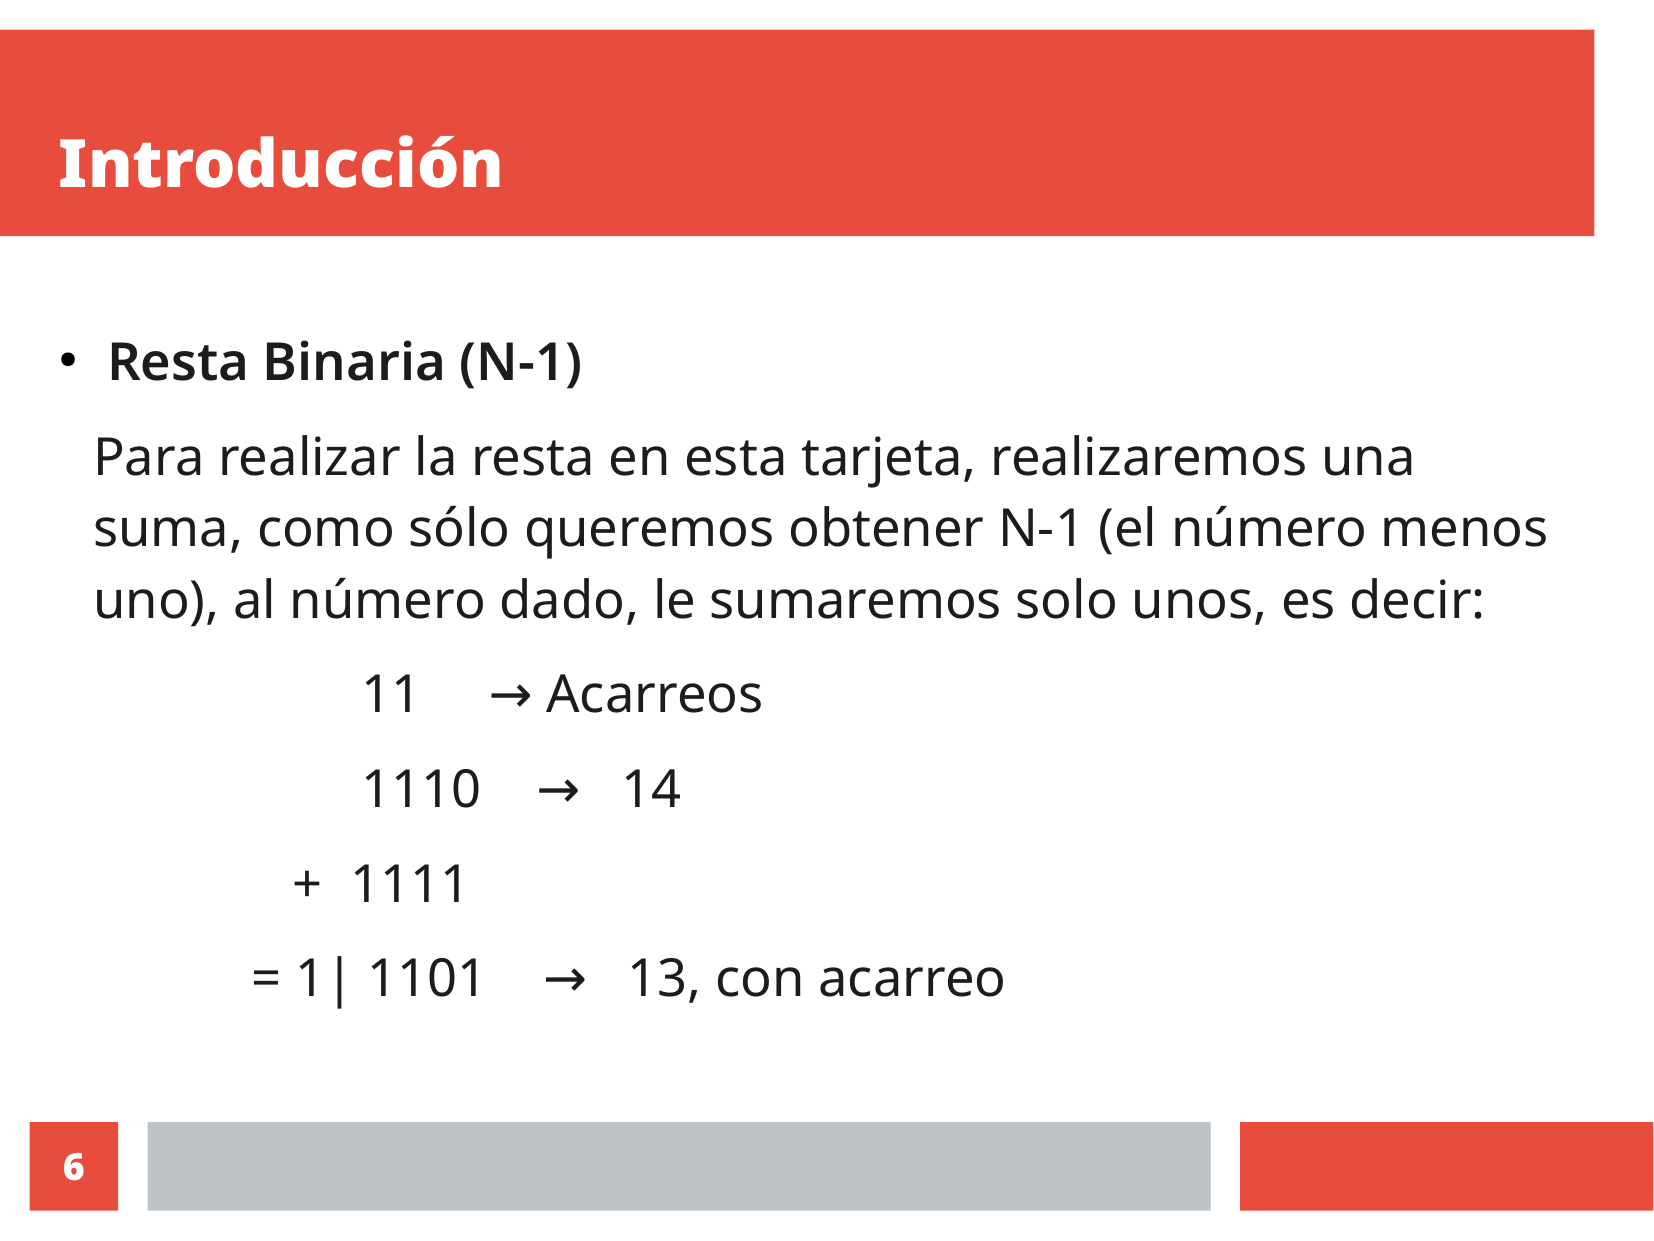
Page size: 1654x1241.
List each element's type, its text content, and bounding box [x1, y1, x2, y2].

list Resta Binaria (N-1) Para realizar la resta en esta tarjeta, realizaremos una suma, como sólo queremos obtener N-1 (el número menos uno), al número dado, le sumaremos solo unos, es decir: 11 → Acarreos 1110 → 14 + 1111 = 1| 1101 → 13, con acarreo [59, 324, 1565, 1093]
title Introducción [59, 59, 1595, 207]
